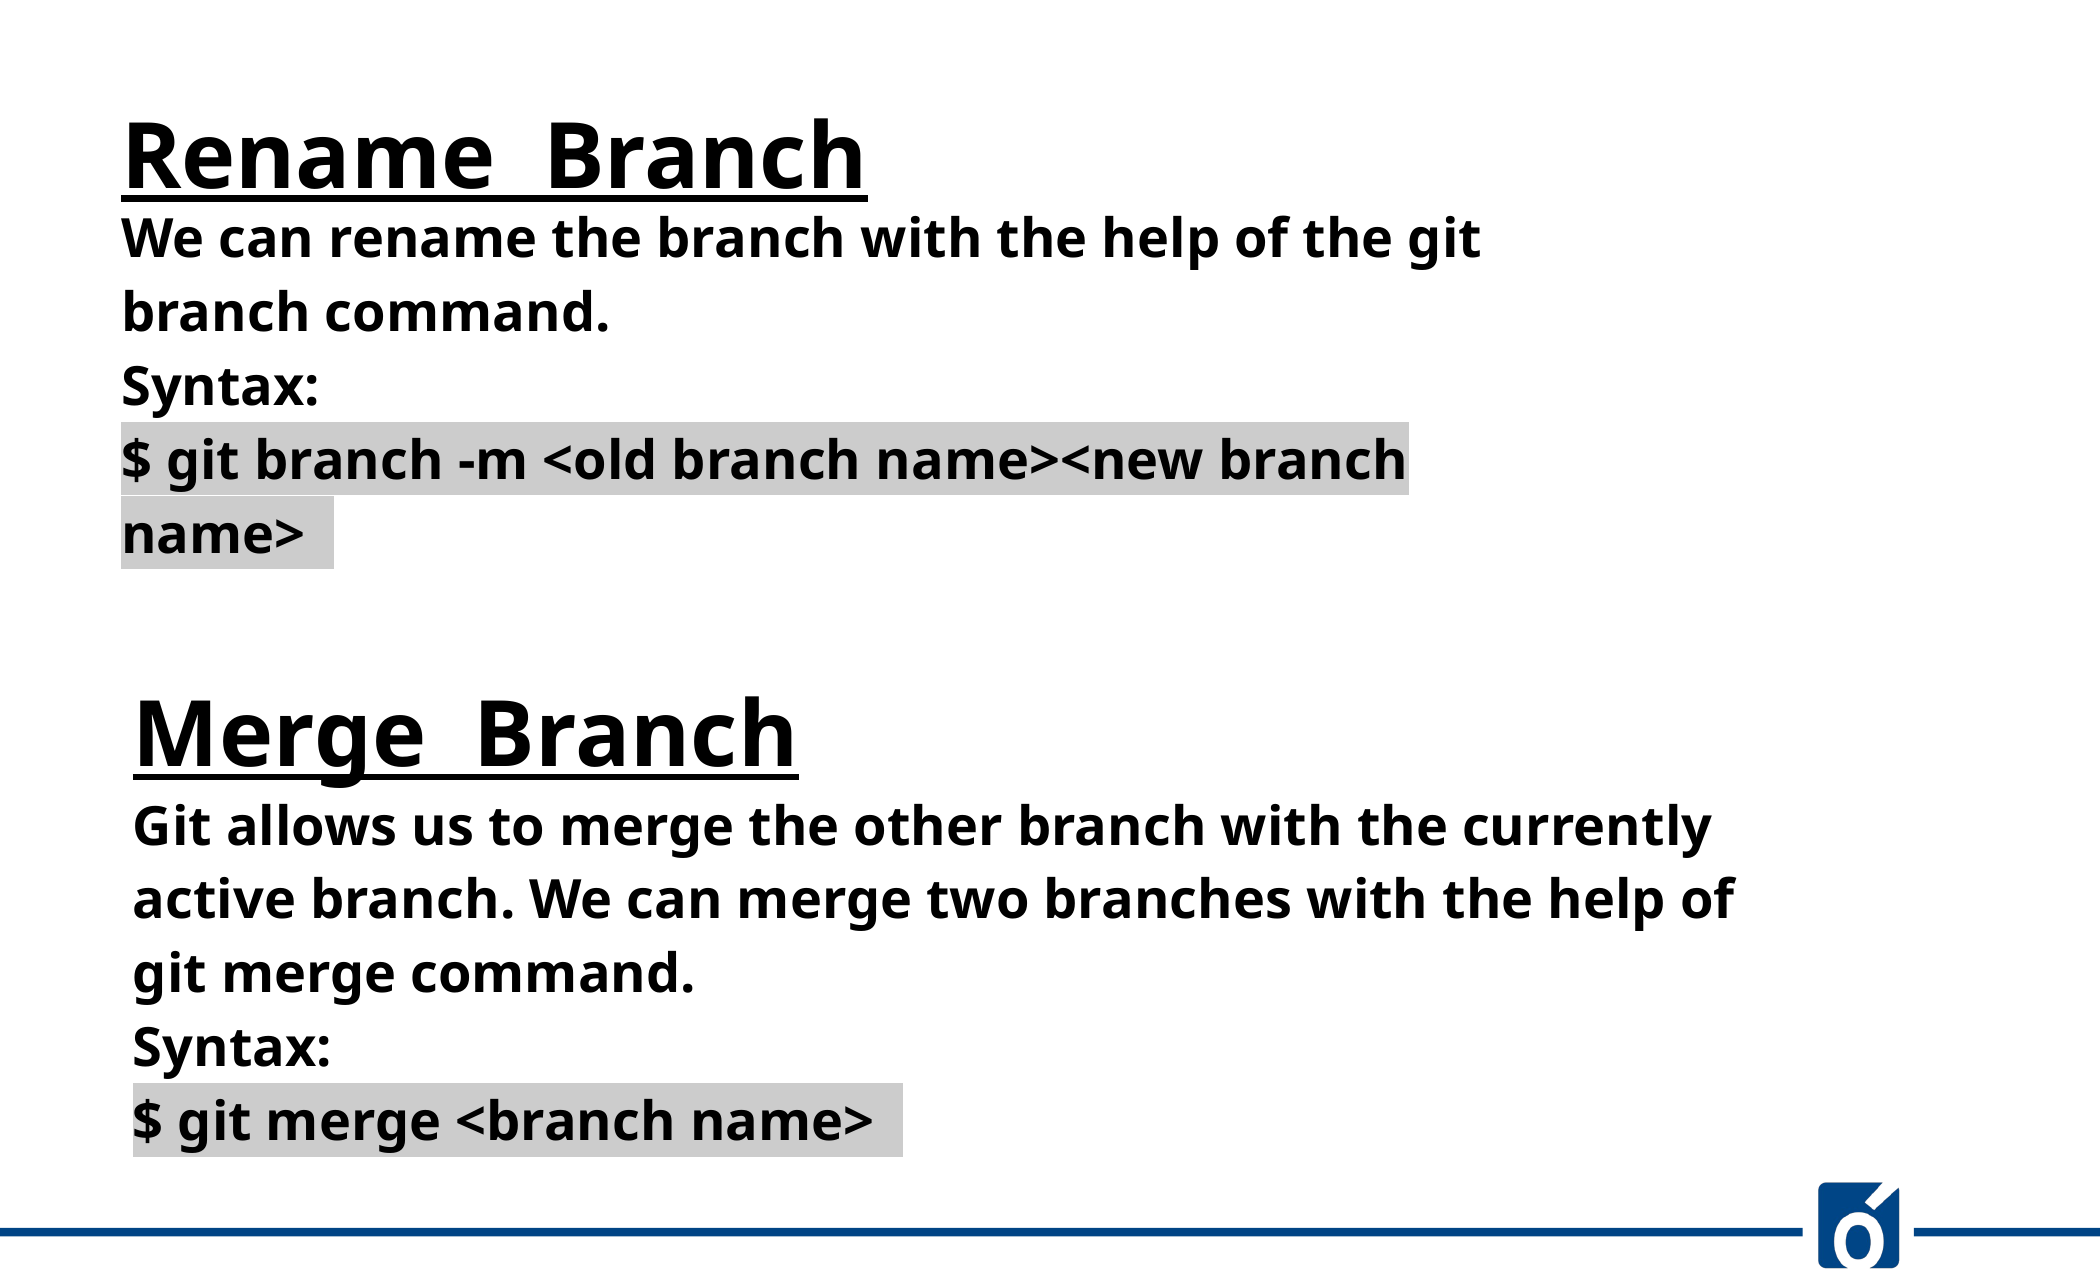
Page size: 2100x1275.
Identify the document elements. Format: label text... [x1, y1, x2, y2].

text_box Merge Branch [118, 661, 1571, 777]
text_box Git allows us to merge the other branch with the currently active branch. We can merge two branches with the help of git merge command. Syntax: $ git merge <branch name> [118, 779, 1808, 1227]
picture [1817, 1181, 1900, 1269]
text_box We can rename the branch with the help of the git branch command. Syntax: $ git branch -m <old branch name><new branch name> [106, 192, 1524, 567]
text_box Rename Branch [106, 82, 1819, 199]
